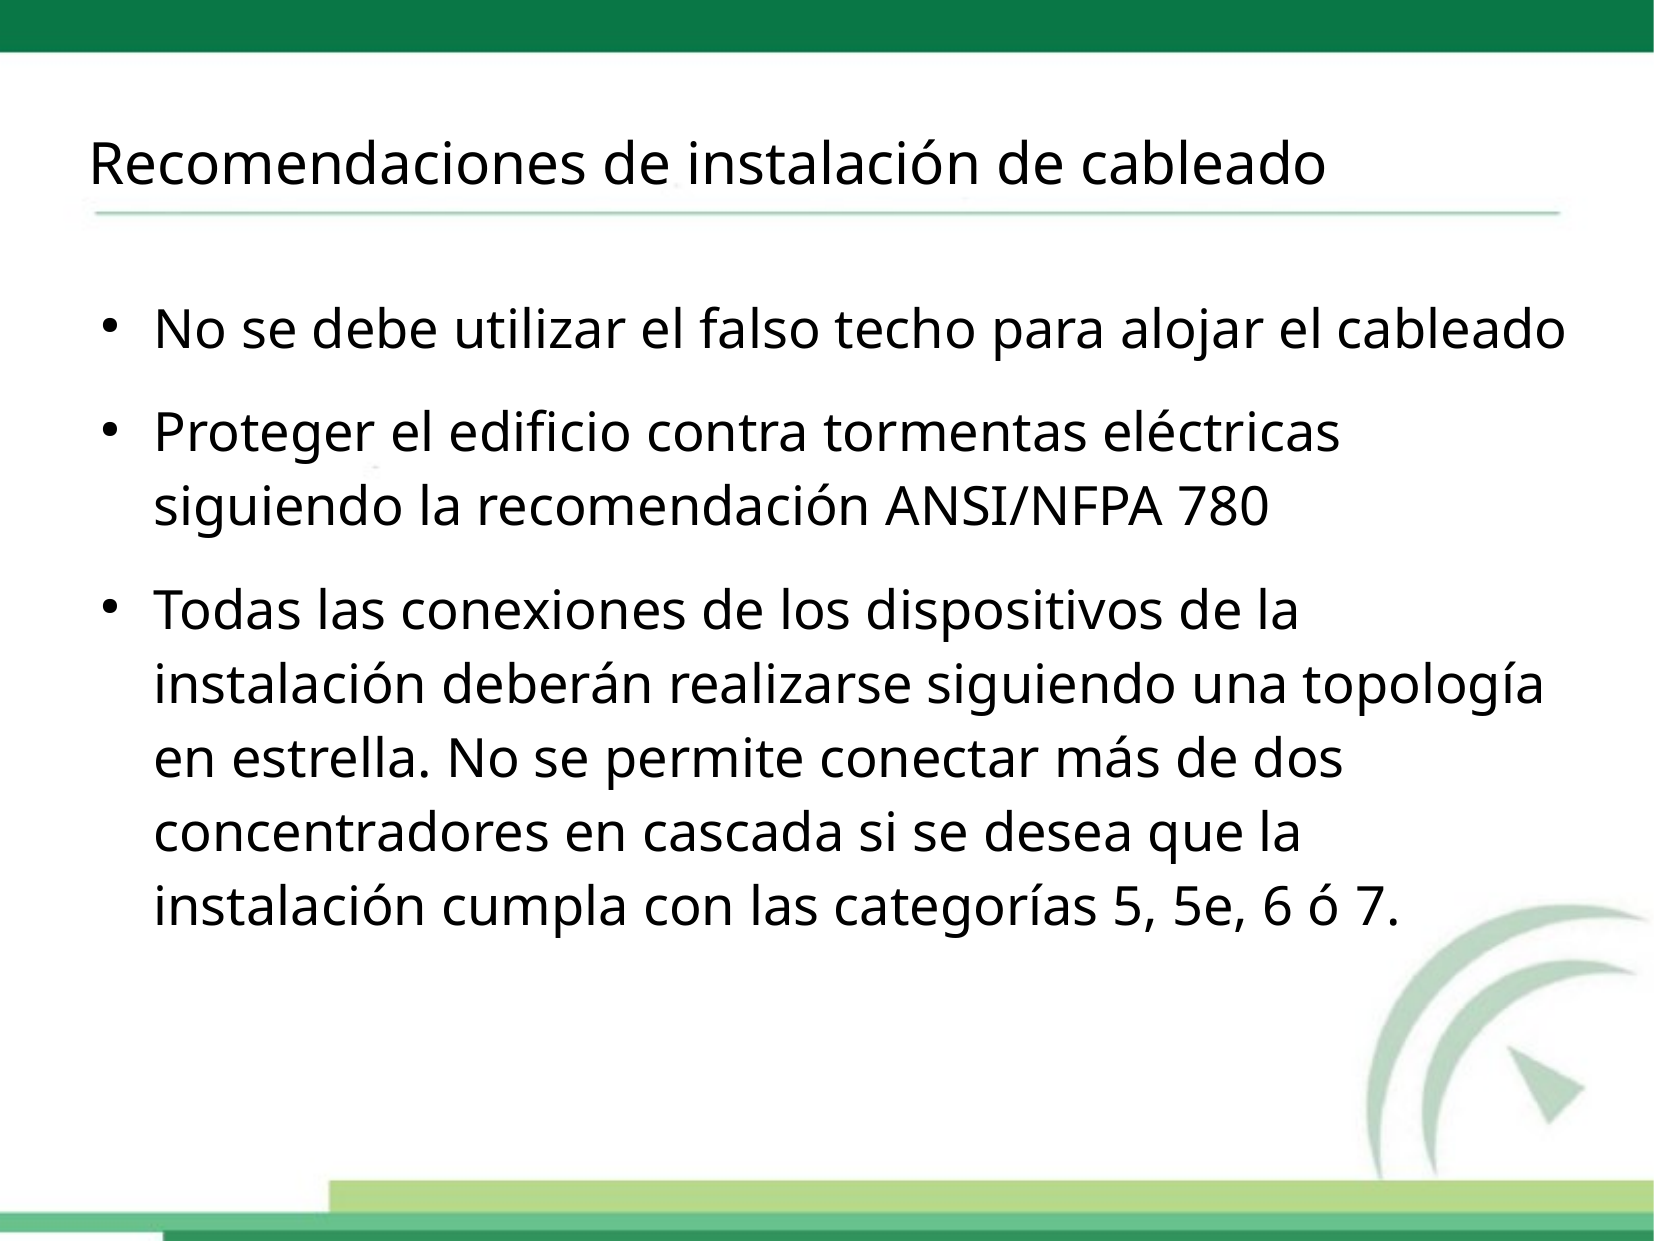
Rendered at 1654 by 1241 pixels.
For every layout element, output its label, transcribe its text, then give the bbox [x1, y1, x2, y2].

title Recomendaciones de instalación de cableado [88, 58, 1577, 266]
picture [0, 0, 1654, 1241]
list No se debe utilizar el falso techo para alojar el cableado Proteger el edificio contra tormentas eléctricas siguiendo la recomendación ANSI/NFPA 780 Todas las conexiones de los dispositivos de la instalación deberán realizarse siguiendo una topología en estrella. No se permite conectar más de dos concentradores en cascada si se desea que la instalación cumpla con las categorías 5, 5e, 6 ó 7. [82, 290, 1571, 1109]
